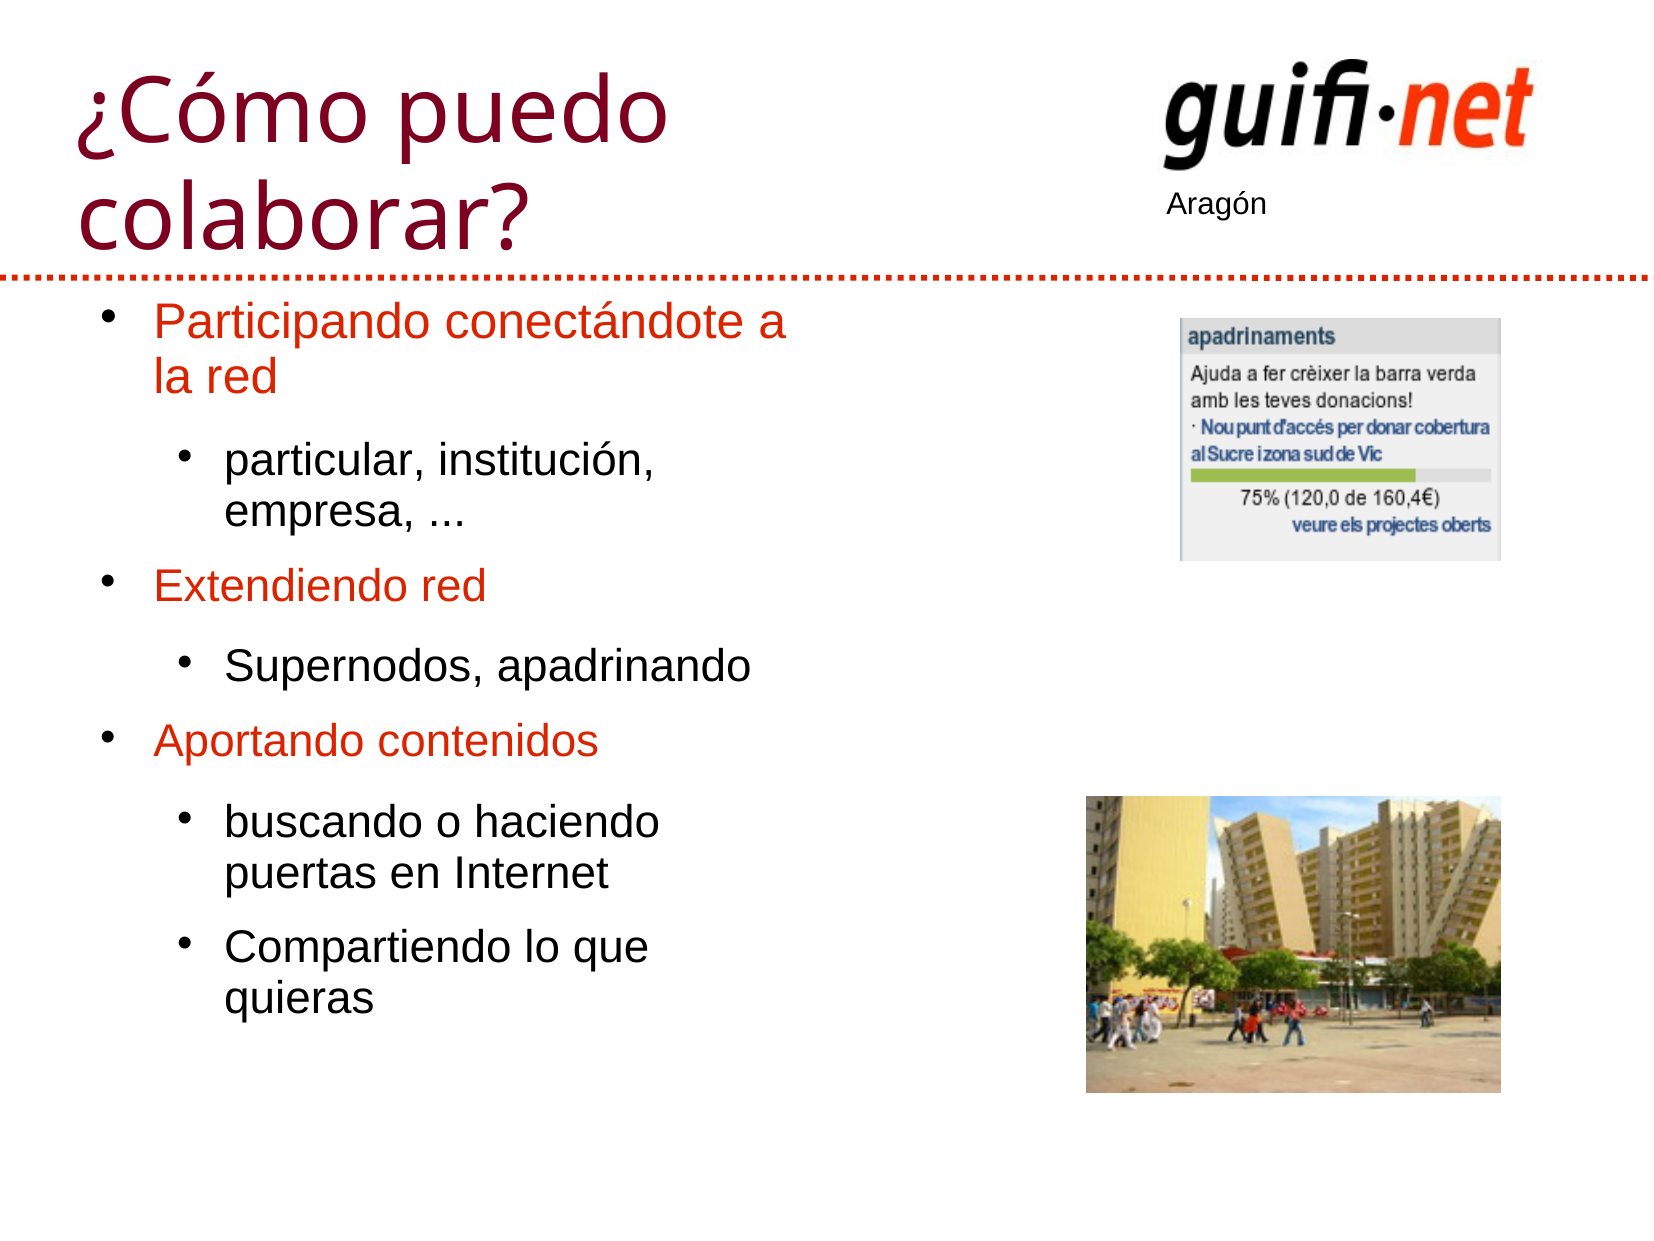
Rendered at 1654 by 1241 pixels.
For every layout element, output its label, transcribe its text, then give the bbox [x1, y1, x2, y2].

picture [1157, 59, 1542, 172]
list Participando conectándote a la red particular, institución, empresa, ... Extendiendo red Supernodos, apadrinando Aportando contenidos buscando o haciendo puertas en Internet Compartiendo lo que quieras [82, 290, 809, 1109]
picture [1086, 796, 1501, 1093]
title ¿Cómo puedo colaborar? [76, 53, 1093, 272]
picture [1180, 318, 1501, 561]
